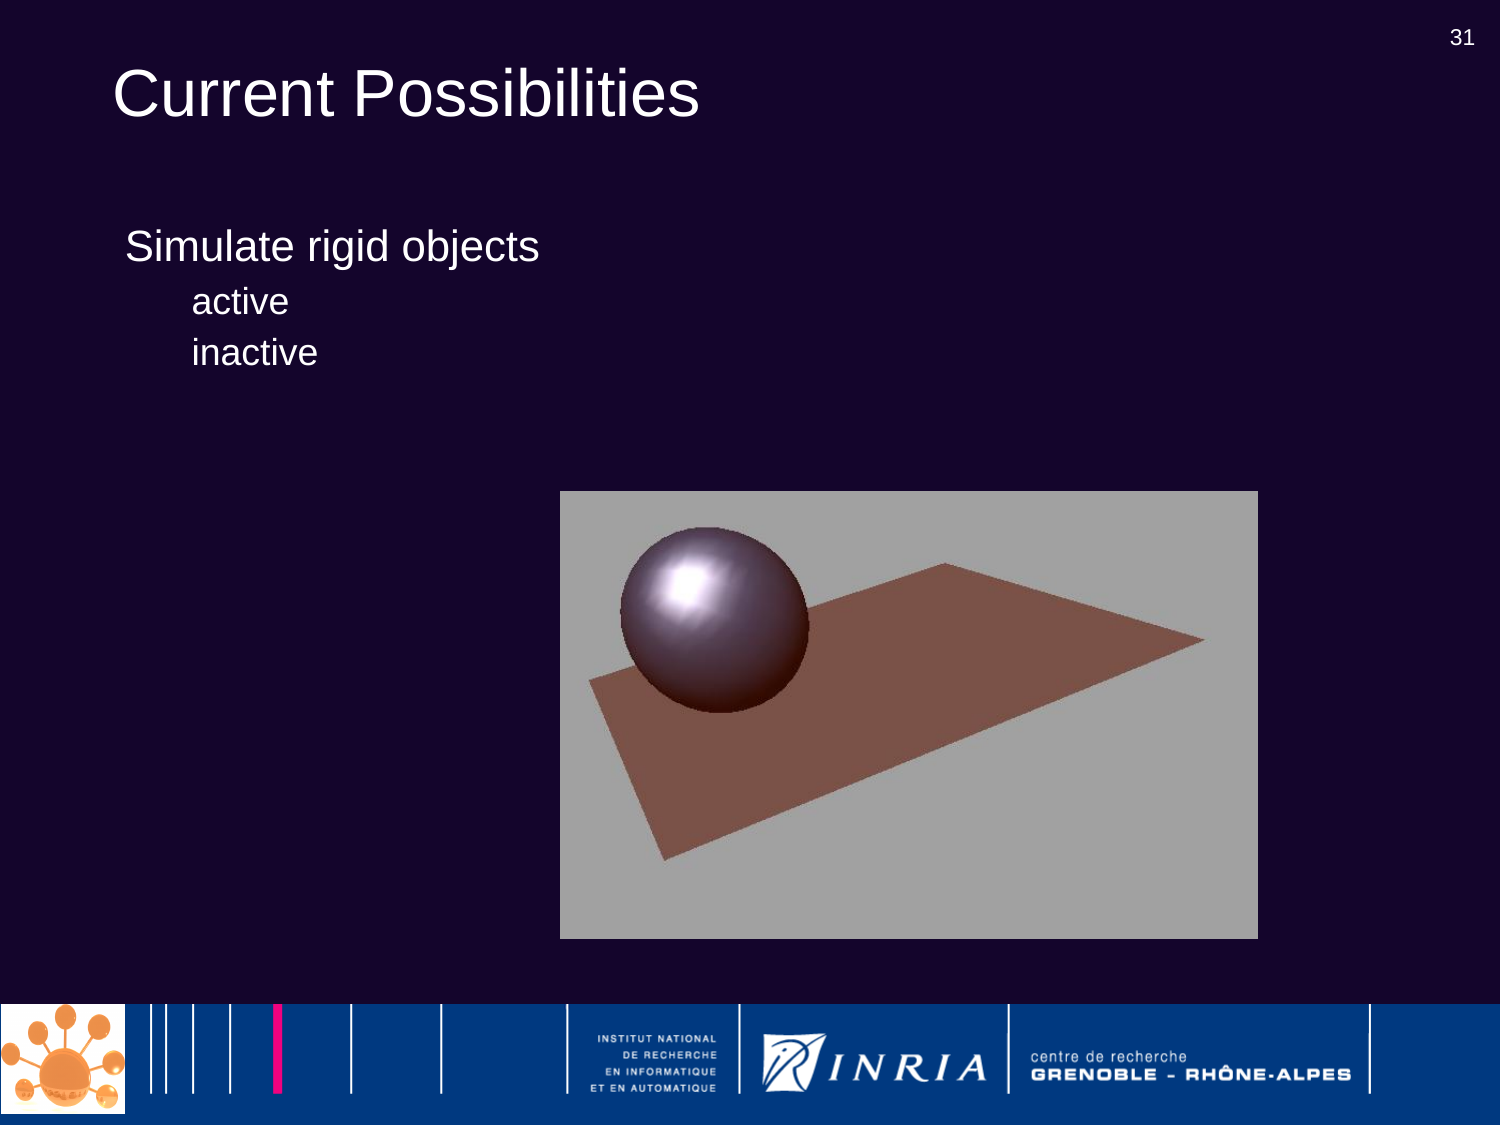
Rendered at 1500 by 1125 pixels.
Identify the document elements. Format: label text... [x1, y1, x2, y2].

picture [560, 491, 1258, 939]
picture [0, 1004, 1500, 1125]
title Current Possibilities [112, 0, 1474, 188]
list Simulate rigid objects active inactive [112, 222, 1476, 965]
